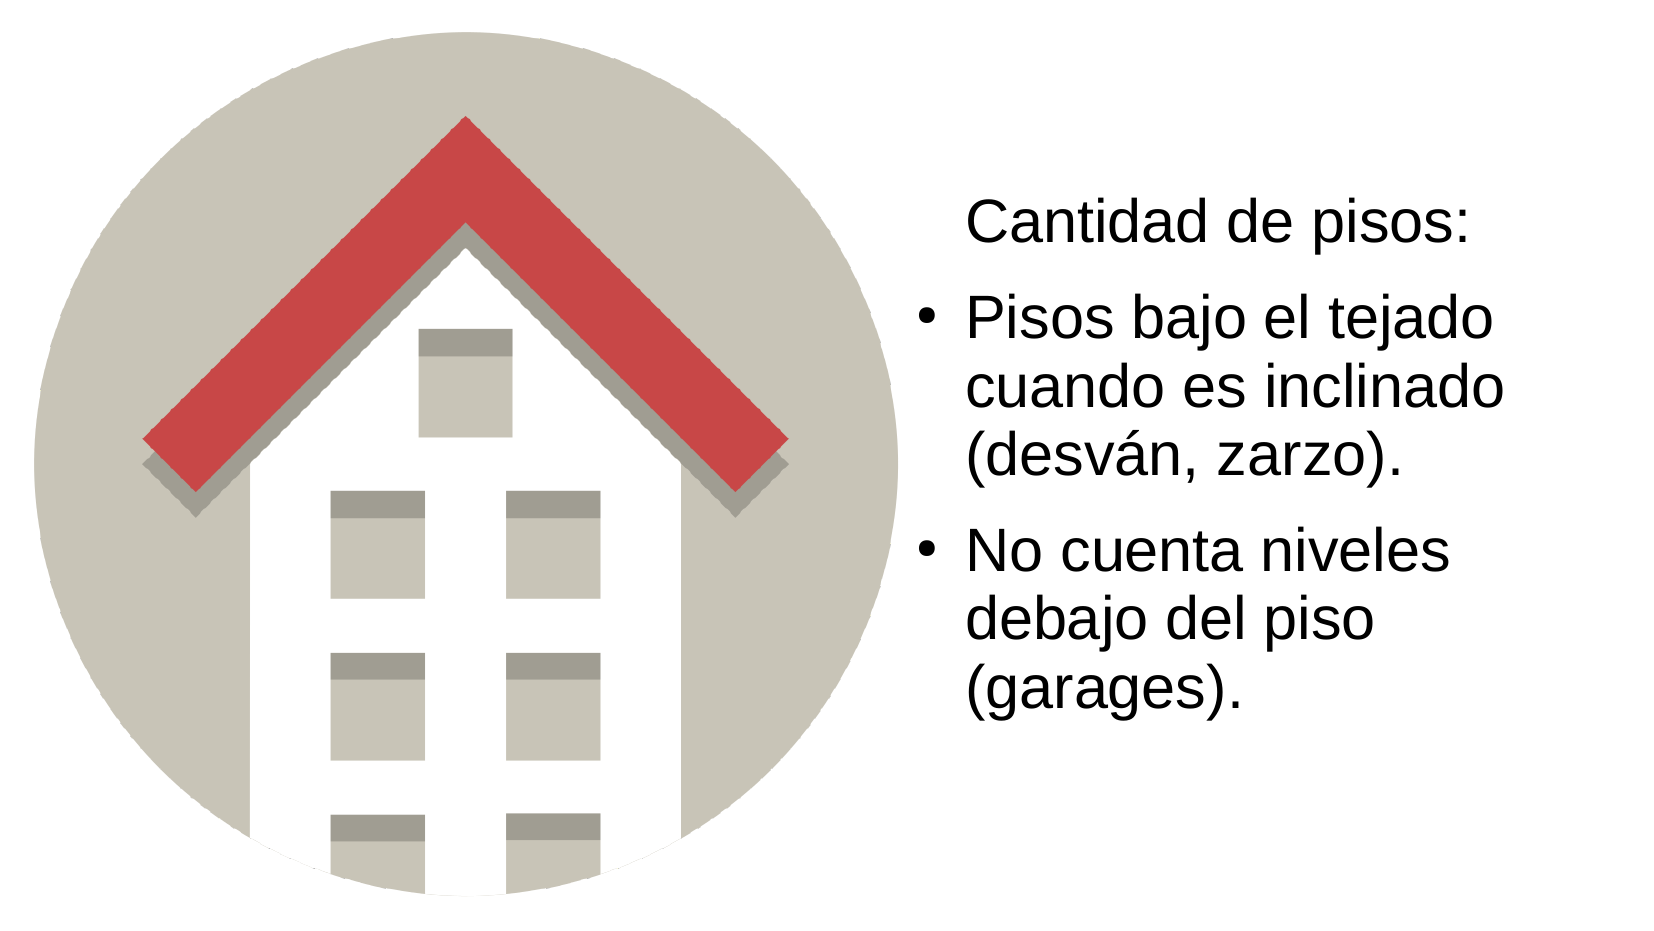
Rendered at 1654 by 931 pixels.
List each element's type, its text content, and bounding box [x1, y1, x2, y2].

picture [0, 0, 931, 929]
list Cantidad de pisos: Pisos bajo el tejado cuando es inclinado (desván, zarzo). No cuenta niveles debajo del piso (garages). [900, 187, 1627, 727]
